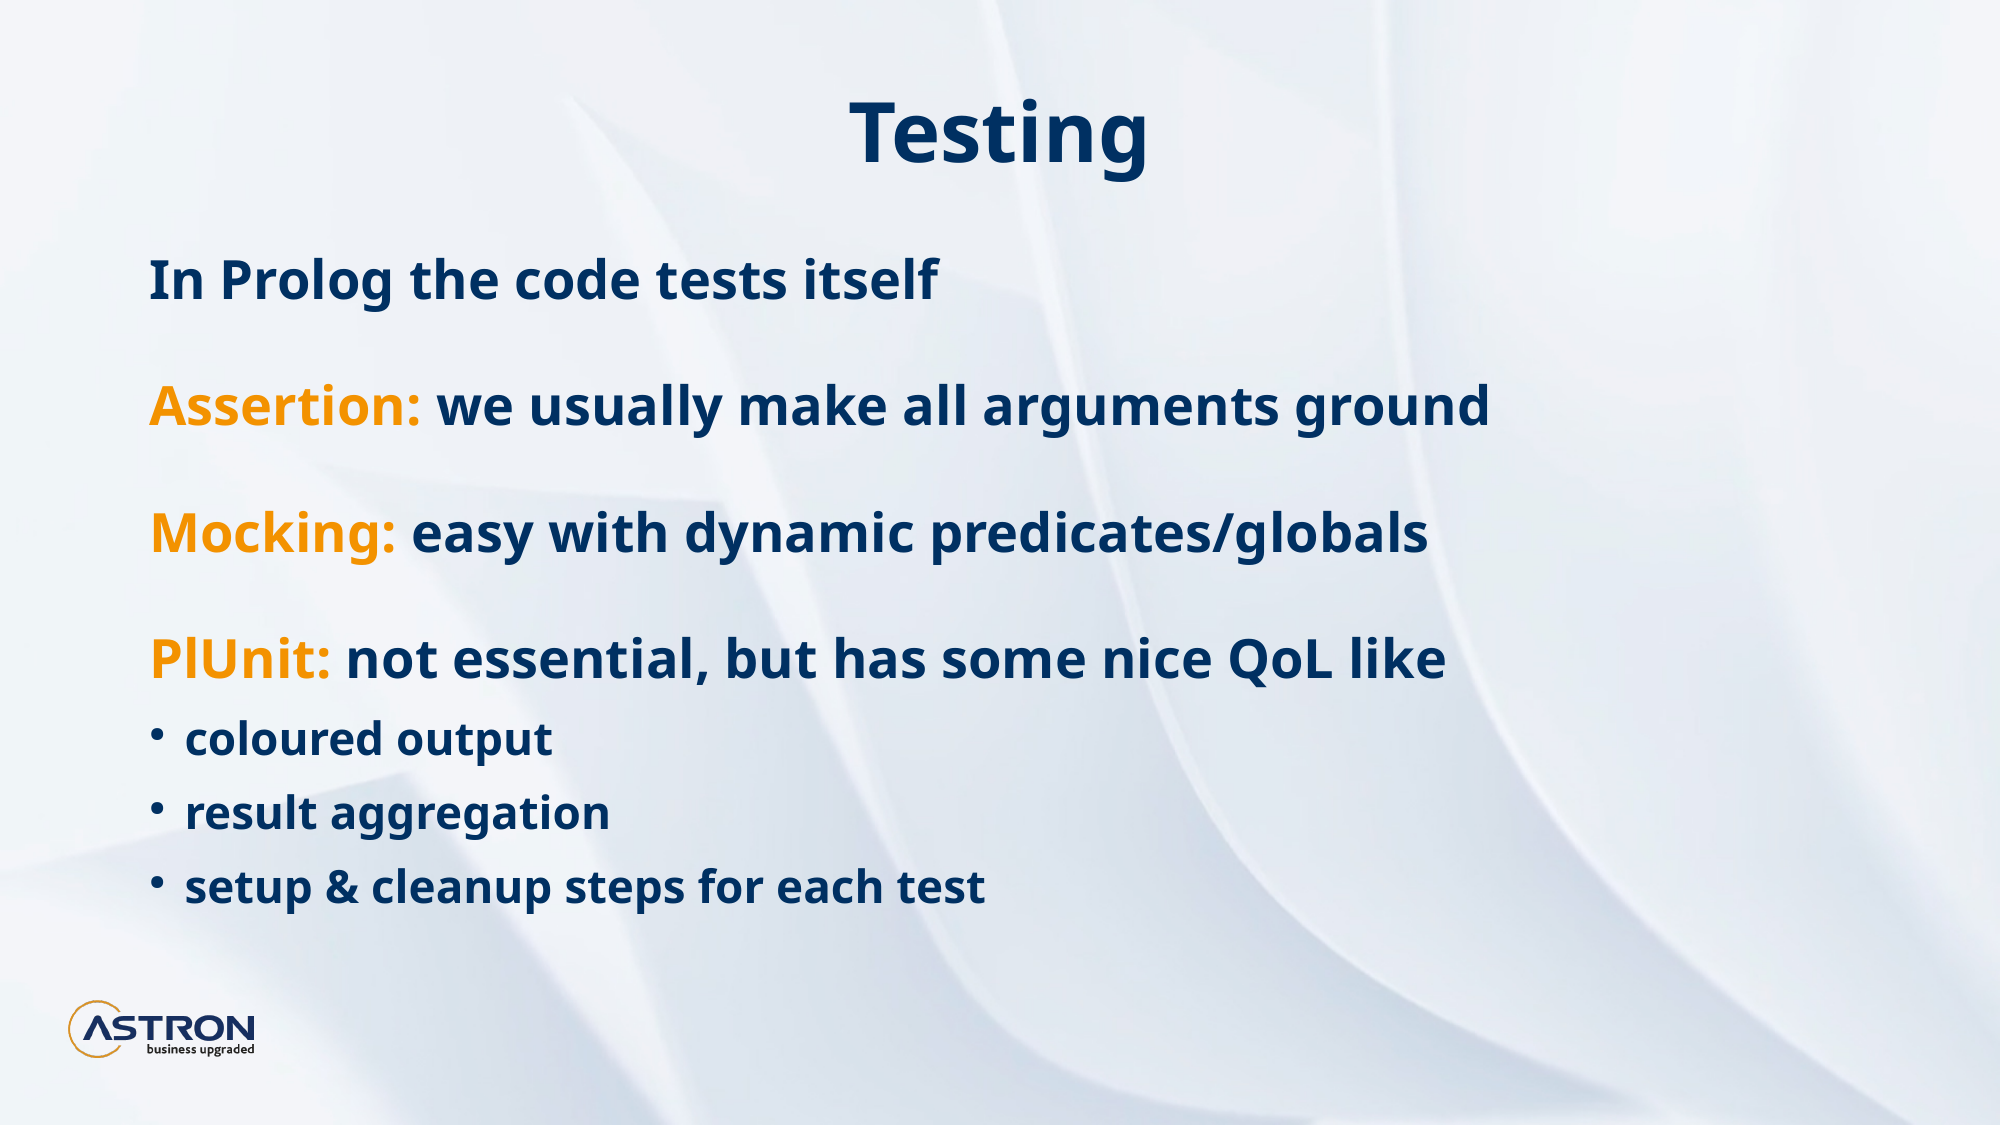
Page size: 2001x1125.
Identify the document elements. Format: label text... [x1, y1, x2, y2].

picture [0, 0, 2000, 1125]
text_box In Prolog the code tests itself Assertion: we usually make all arguments ground Mocking: easy with dynamic predicates/globals PlUnit: not essential, but has some nice QoL like coloured output result aggregation setup & cleanup steps for each test [134, 224, 1866, 937]
title Testing [133, 112, 1867, 189]
